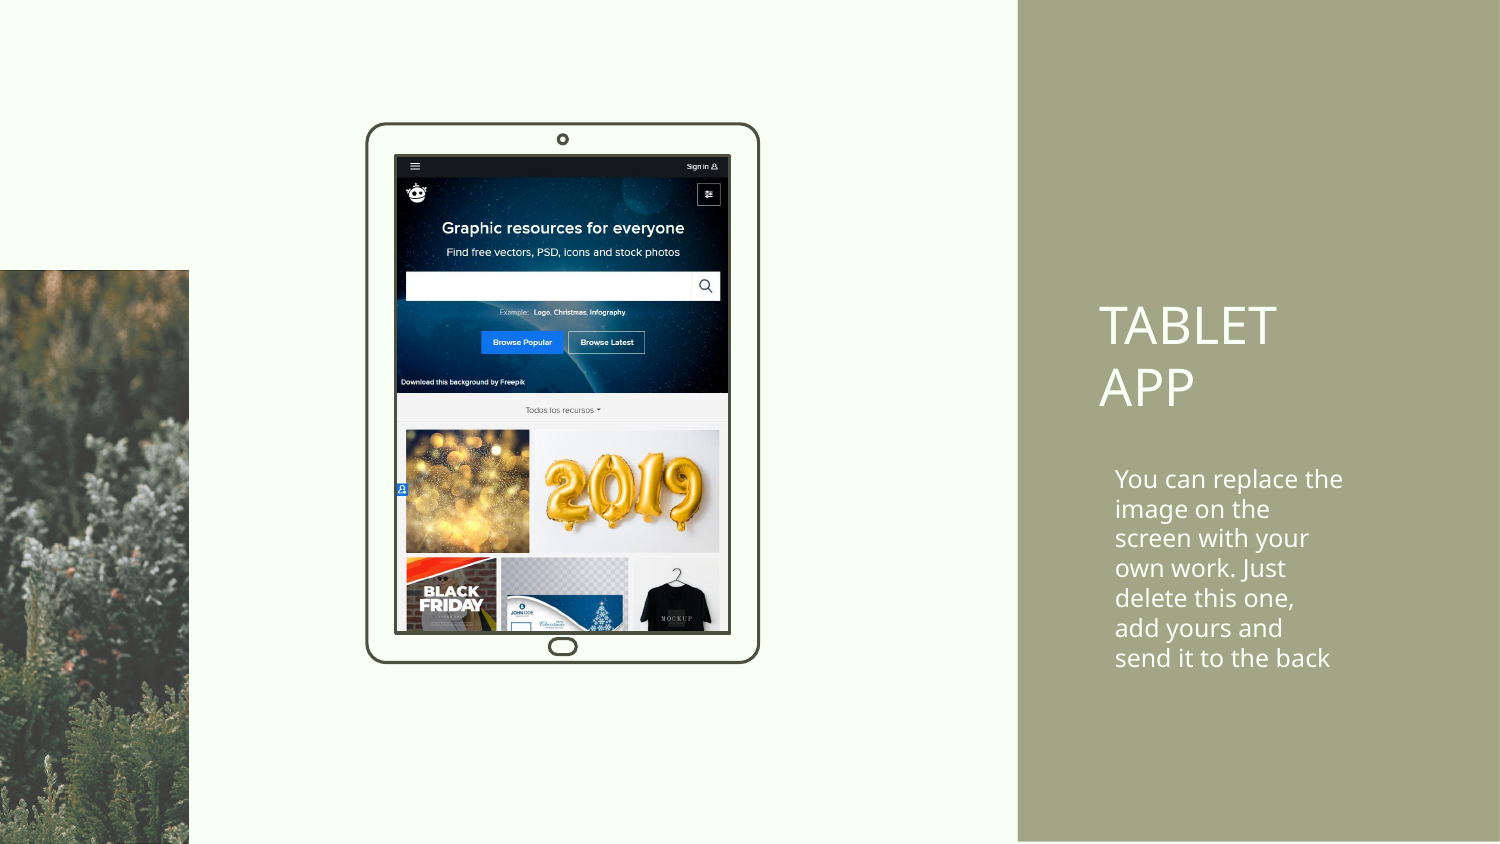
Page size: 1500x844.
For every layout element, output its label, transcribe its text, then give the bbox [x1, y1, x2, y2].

text_box [0, 270, 189, 844]
title TABLET APP [1099, 301, 1293, 418]
subtitle You can replace the image on the screen with your own work. Just delete this one, add yours and send it to the back [1099, 448, 1362, 603]
picture [397, 157, 728, 631]
text_box [1017, 0, 1500, 842]
